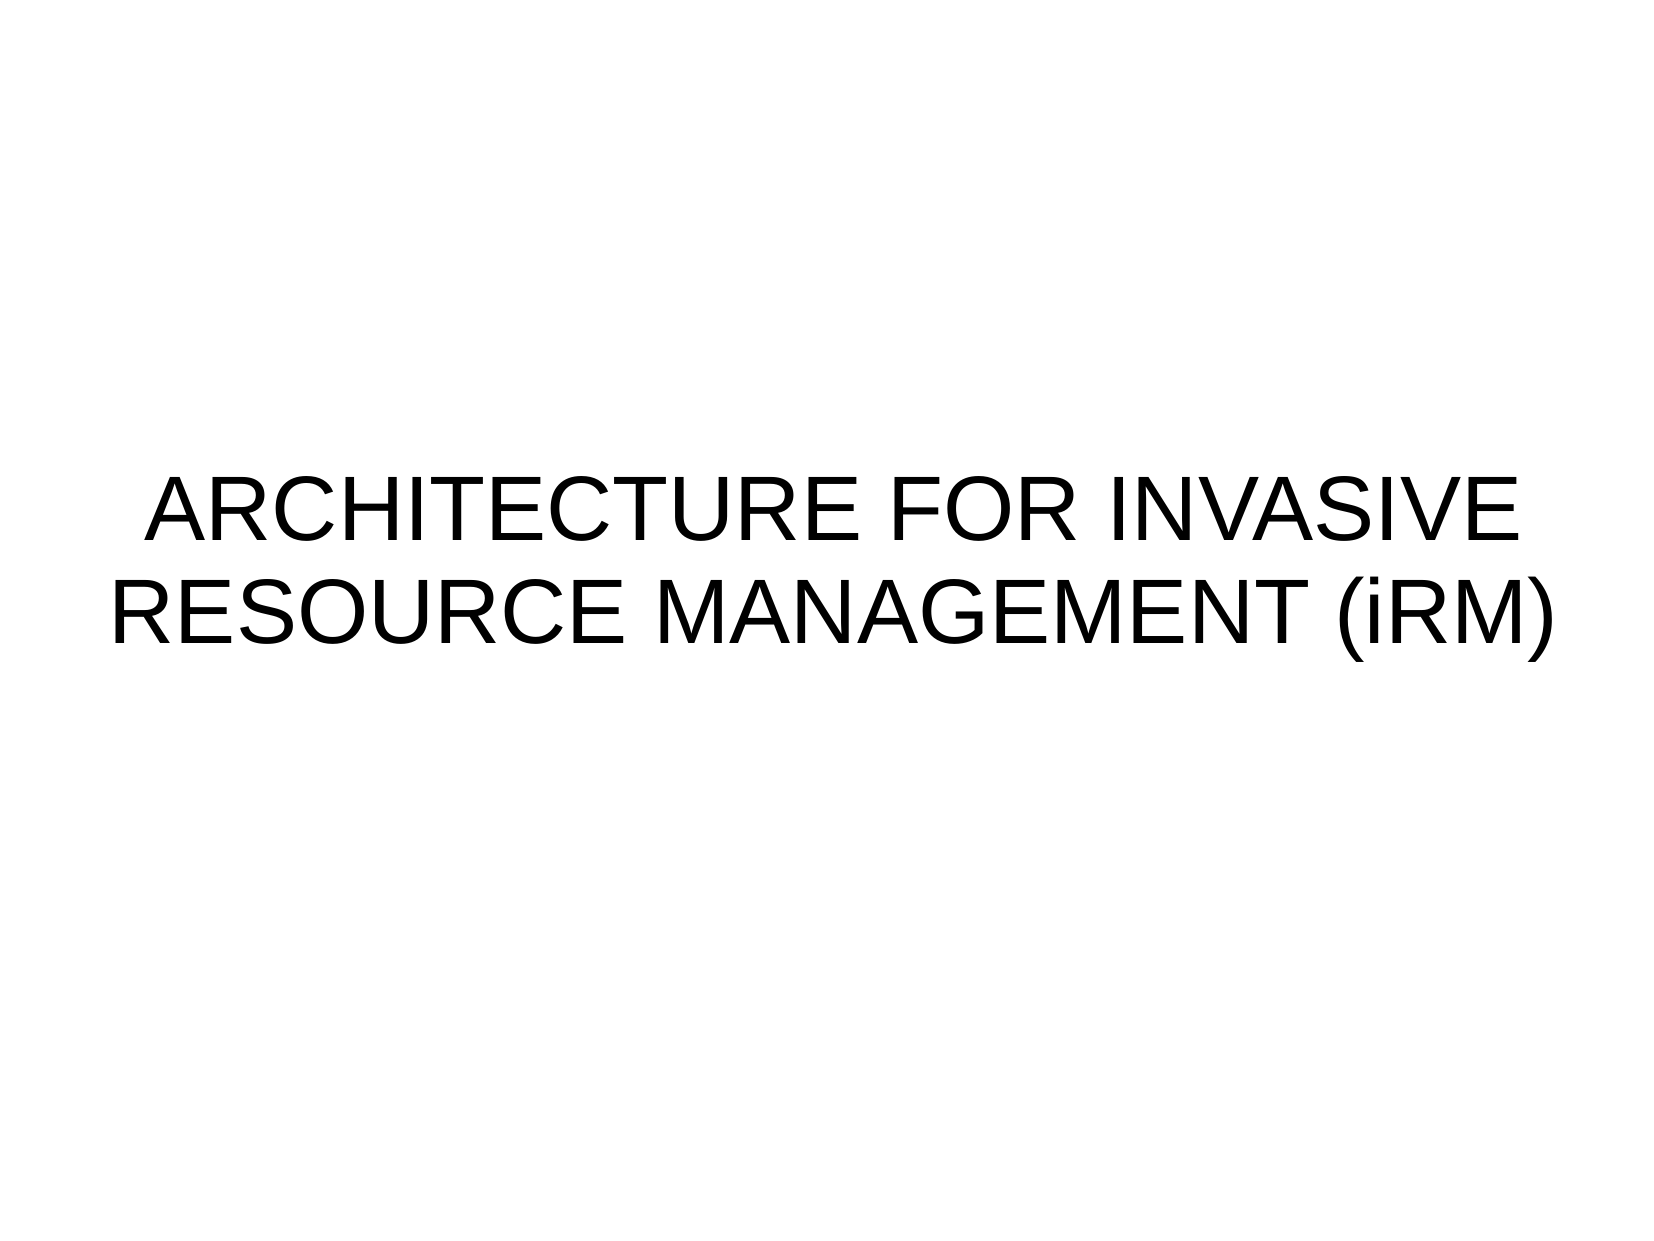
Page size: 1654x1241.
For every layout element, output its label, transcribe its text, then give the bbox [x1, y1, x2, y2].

title ARCHITECTURE FOR INVASIVE RESOURCE MANAGEMENT (iRM) [90, 456, 1579, 664]
